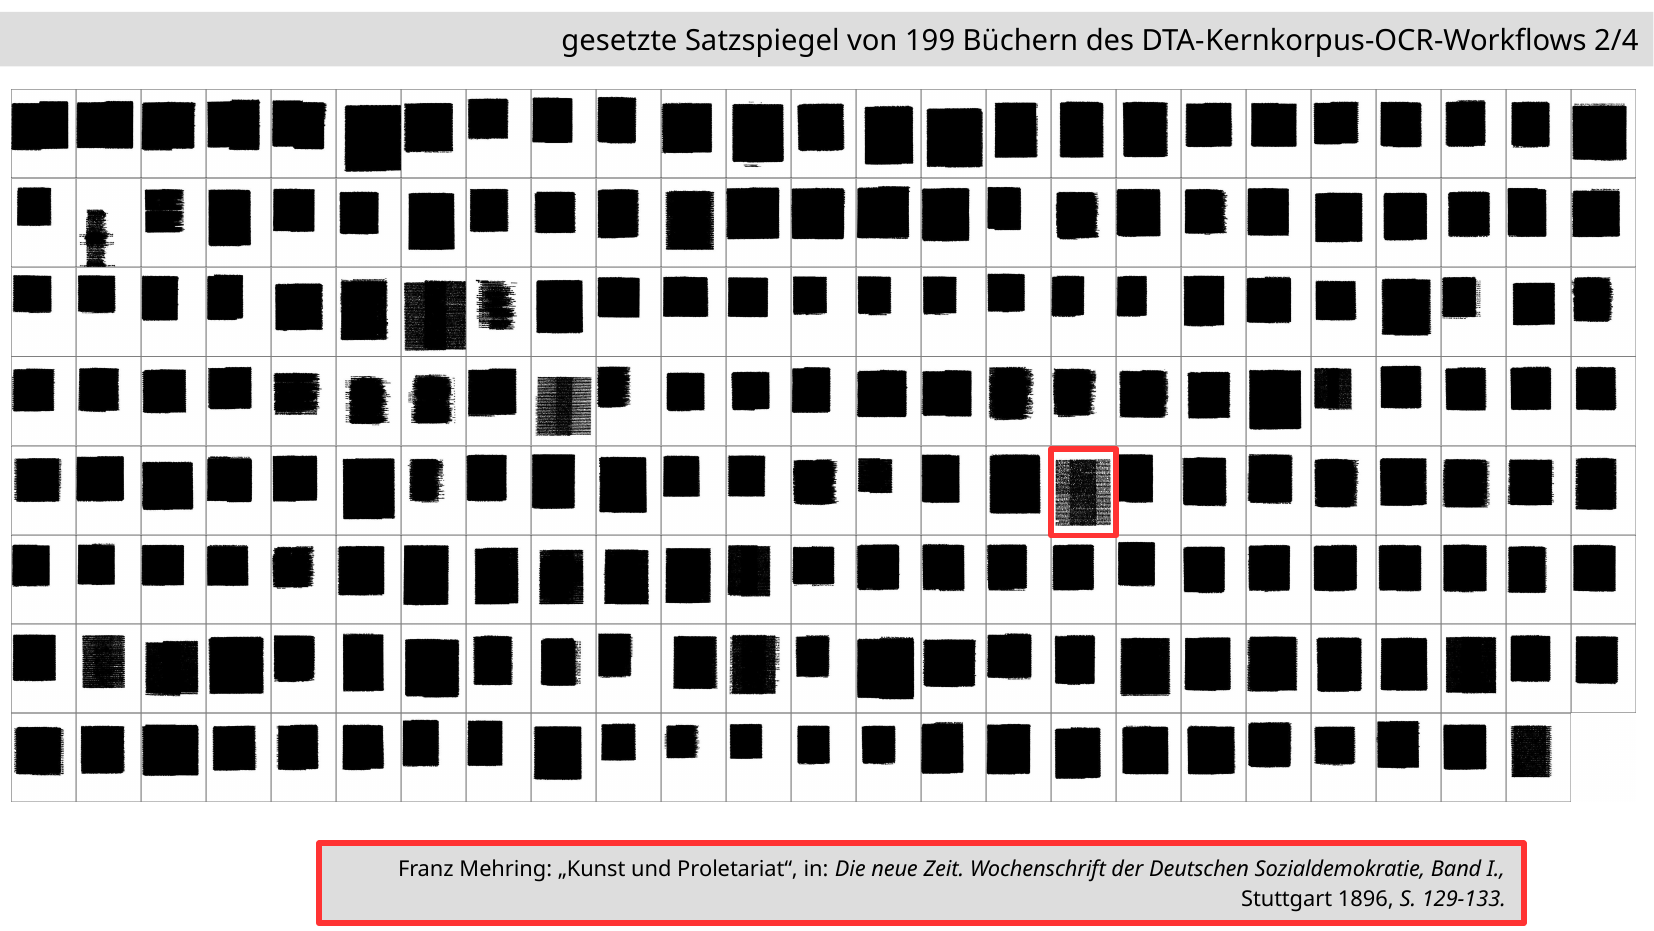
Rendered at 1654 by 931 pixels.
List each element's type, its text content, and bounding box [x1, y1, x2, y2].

picture [11, 89, 1636, 802]
text_box Franz Mehring: „Kunst und Proletariat“, in: Die neue Zeit. Wochenschrift der Deutschen Sozialdemokratie, Band I., Stuttgart 1896, S. 129-133. [318, 843, 1524, 886]
text_box gesetzte Satzspiegel von 199 Büchern des DTA-Kernkorpus-OCR-Workflows 2/4 [0, 11, 1654, 57]
